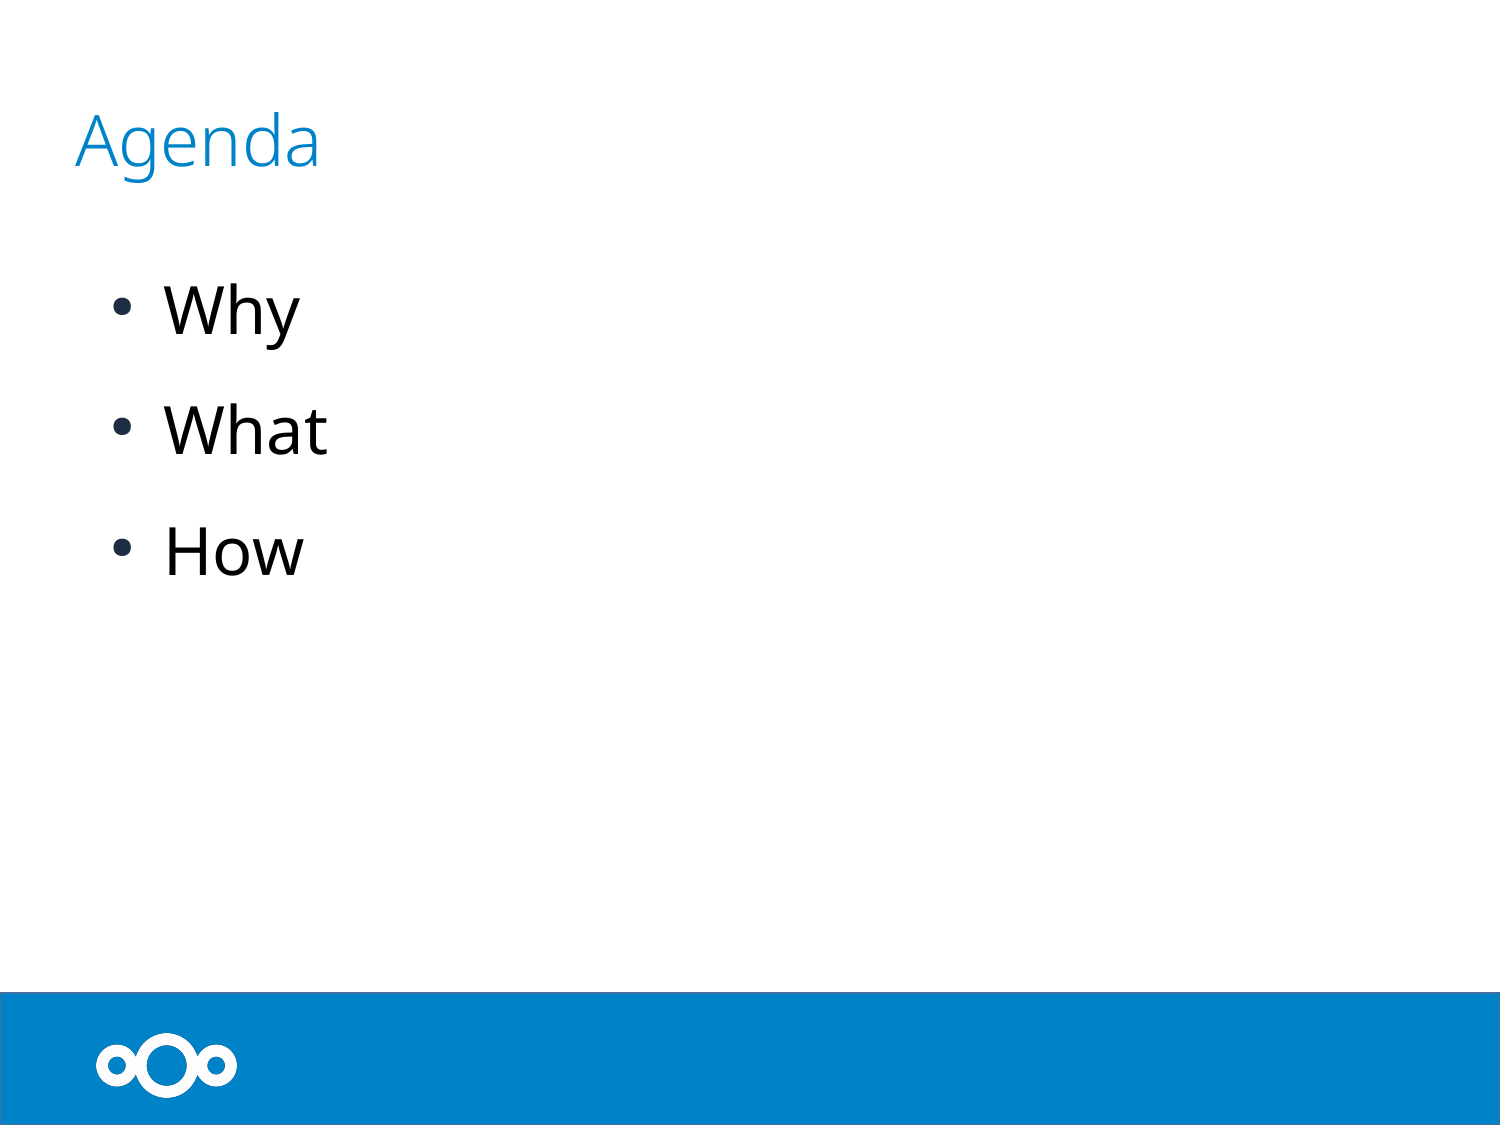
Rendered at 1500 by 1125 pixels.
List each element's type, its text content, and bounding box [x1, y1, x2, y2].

picture [96, 1033, 237, 1098]
list Why What How [74, 263, 1425, 916]
title Agenda [74, 44, 1425, 233]
